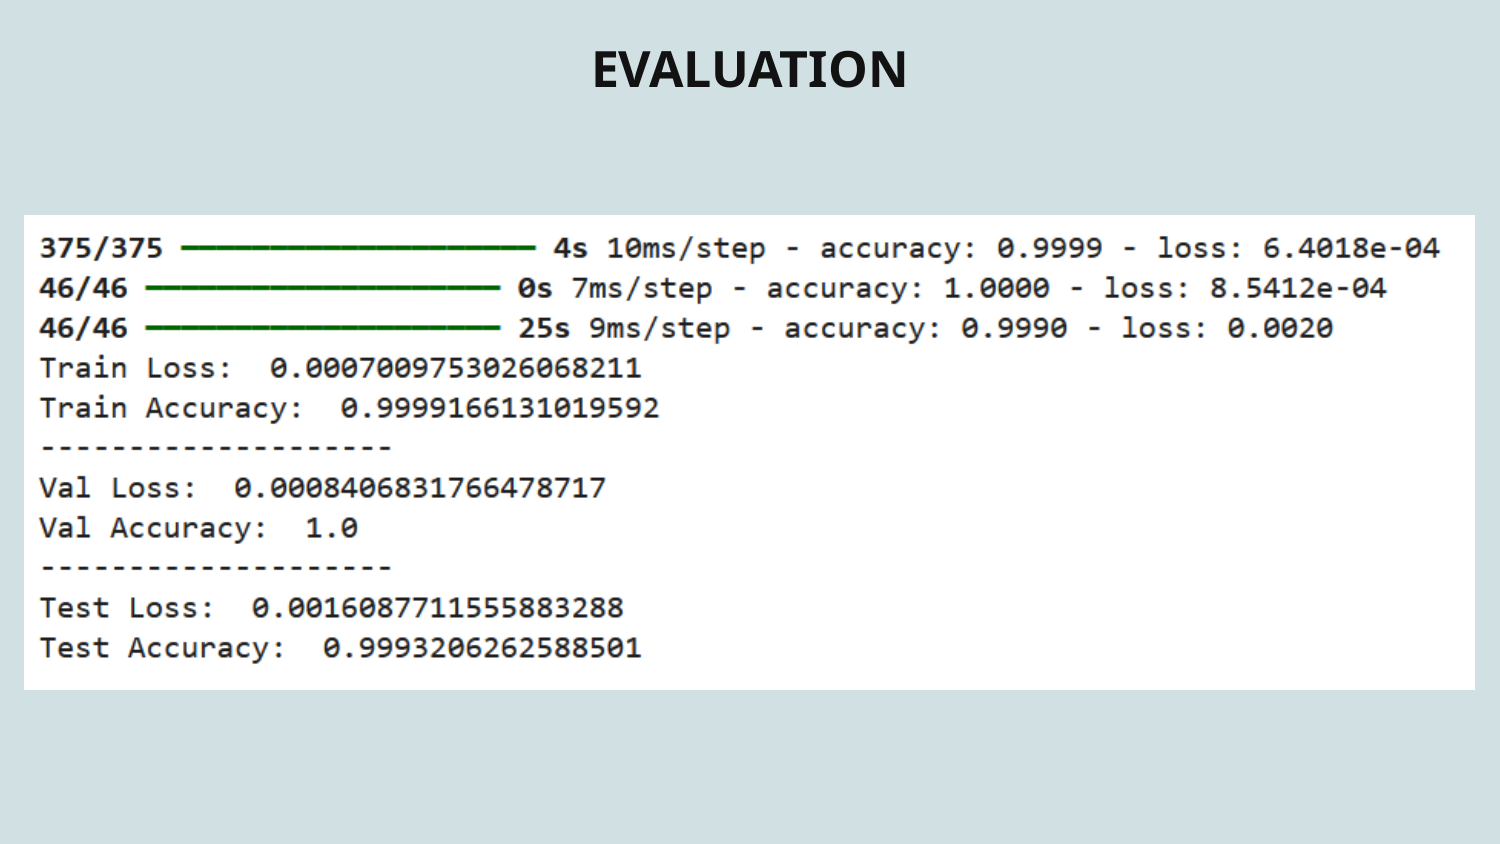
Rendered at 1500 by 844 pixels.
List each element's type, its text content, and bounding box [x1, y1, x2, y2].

list EVALUATION [0, 32, 1500, 103]
picture [24, 215, 1475, 690]
